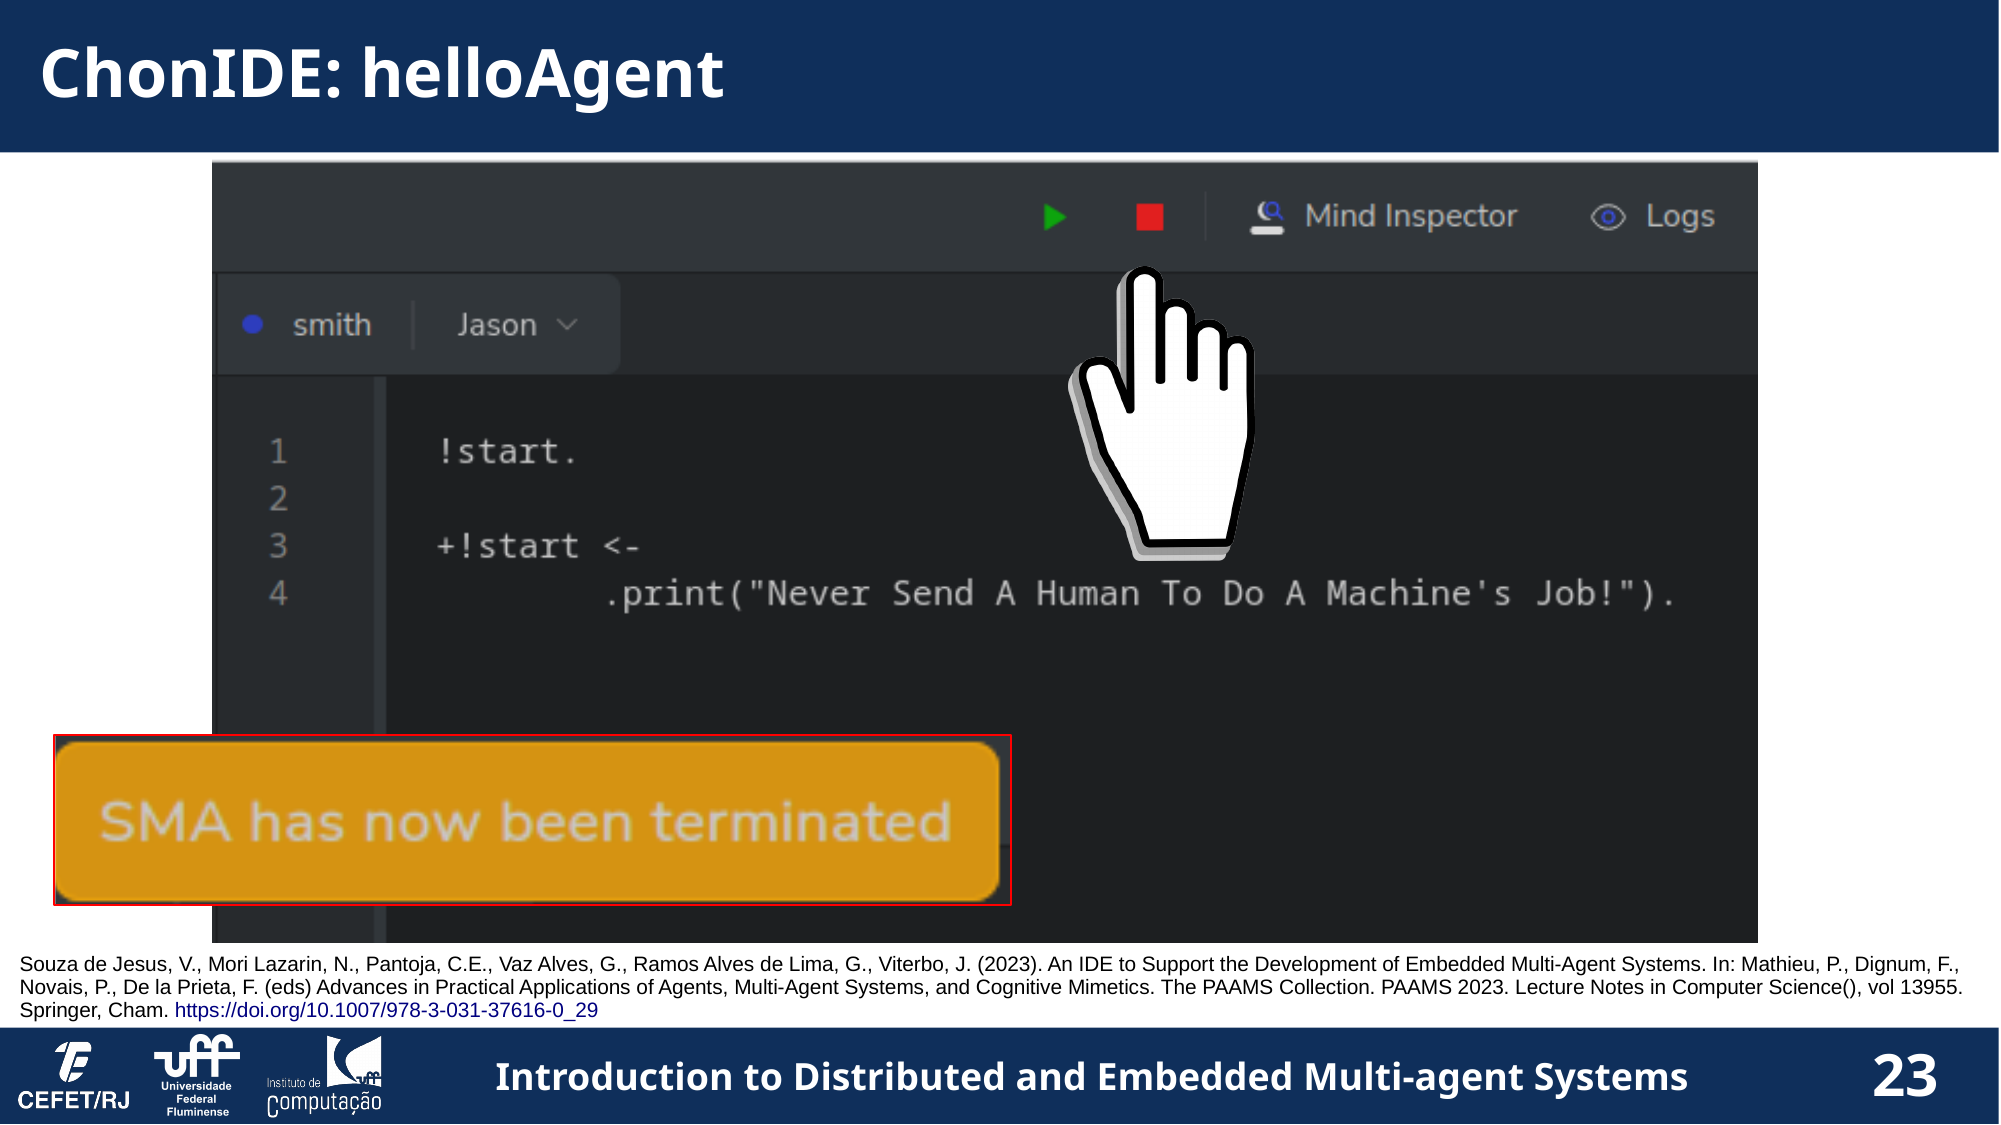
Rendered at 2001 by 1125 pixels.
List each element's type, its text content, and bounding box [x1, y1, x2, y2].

picture [153, 1033, 241, 1121]
picture [265, 1033, 383, 1118]
picture [55, 736, 1010, 904]
text_box ChonIDE: helloAgent [25, 23, 1998, 116]
picture [212, 159, 1758, 943]
text_box Souza de Jesus, V., Mori Lazarin, N., Pantoja, C.E., Vaz Alves, G., Ramos Alves de Lima, G., Viterbo, J. (2023). An IDE to Support the Development of Embedded Multi-Agent Systems. In: Mathieu, P., Dignum, F., Novais, P., De la Prieta, F. (eds) Advances in Practical Applications of Agents, Multi-Agent Systems, and Cognitive Mimetics. The PAAMS Collection. PAAMS 2023. Lecture Notes in Computer Science(), vol 13955. Springer, Cham. https://doi.org/10.1007/978-3-031-37616-0_29 [4, 944, 1979, 1030]
picture [18, 1030, 129, 1125]
